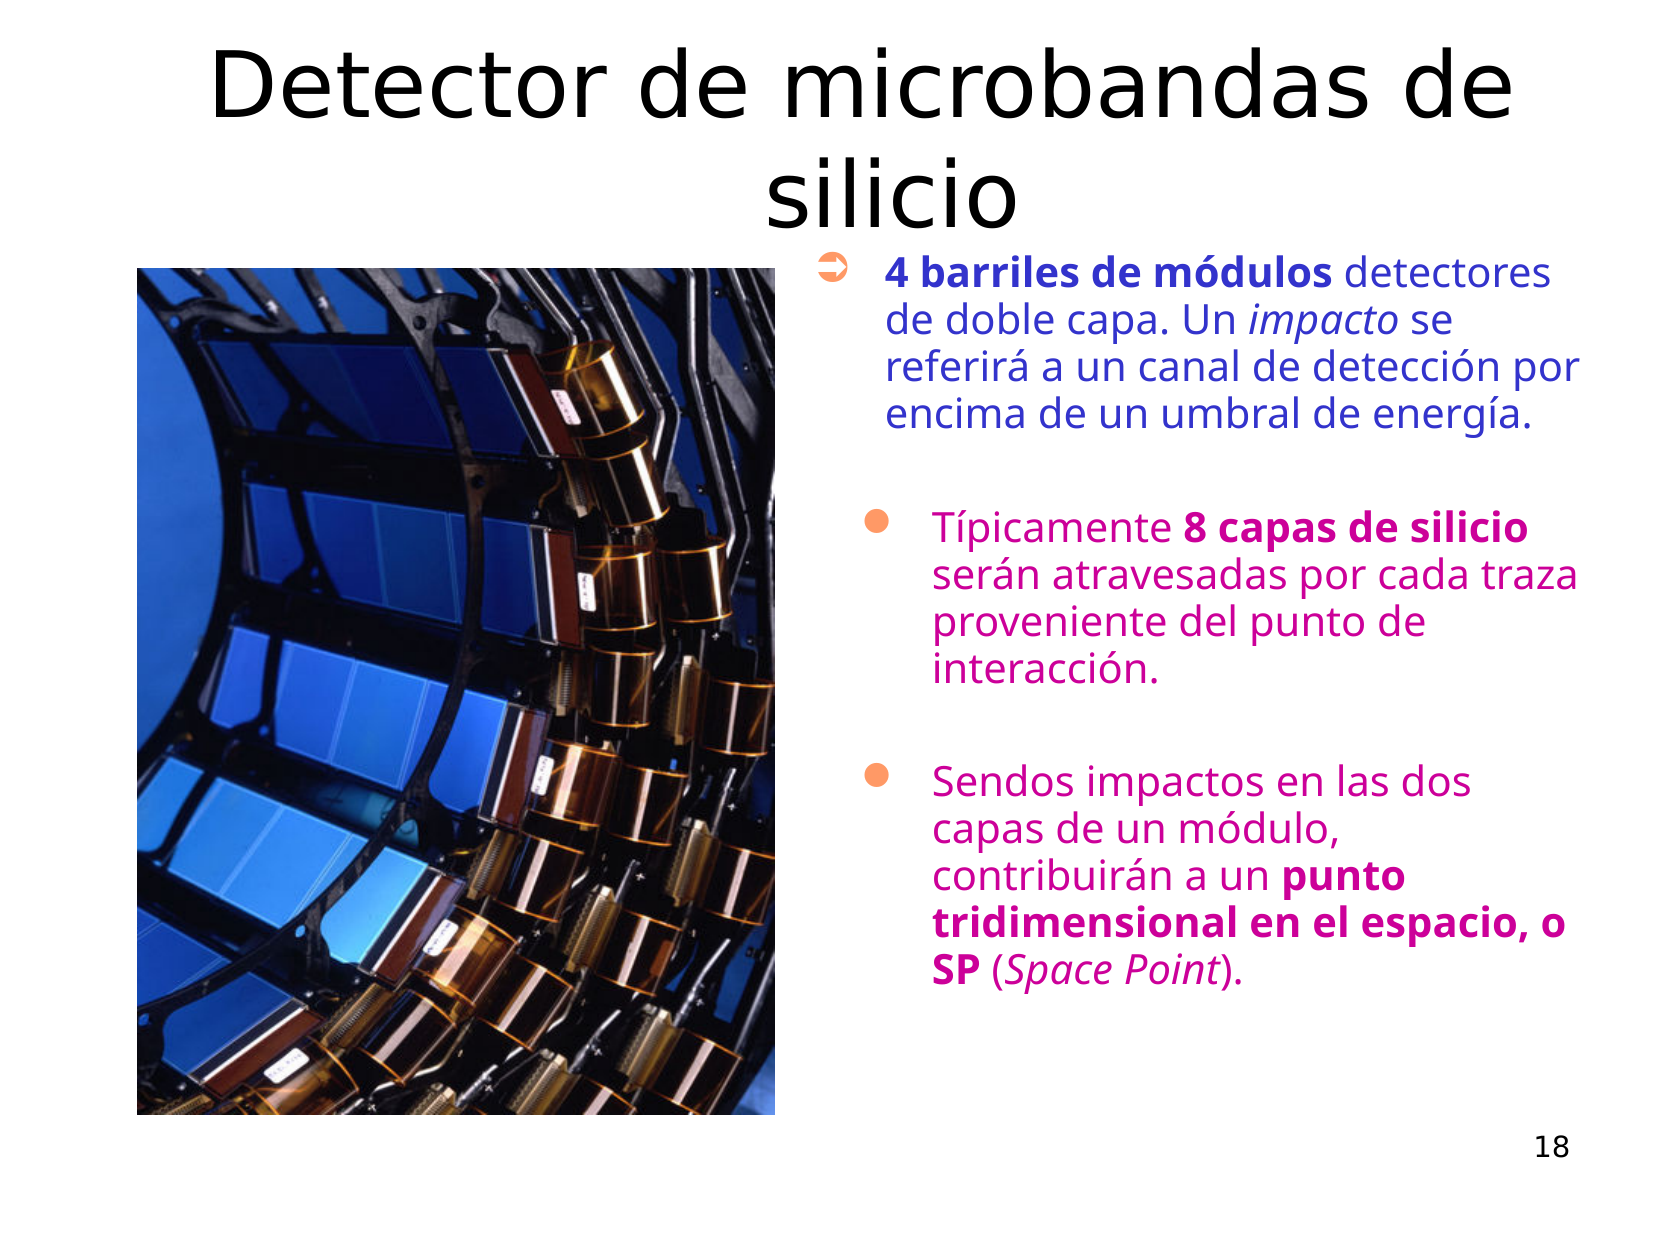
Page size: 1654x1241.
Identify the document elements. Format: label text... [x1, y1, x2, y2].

picture [137, 268, 775, 1116]
title Detector de microbandas de silicio [102, 6, 1624, 266]
text_box 4 barriles de módulos detectores de doble capa. Un impacto se referirá a un canal de detección por encima de un umbral de energía. Típicamente 8 capas de silicio serán atravesadas por cada traza proveniente del punto de interacción. Sendos impactos en las dos capas de un módulo, contribuirán a un punto tridimensional en el espacio, o SP (Space Point). [787, 242, 1608, 1002]
